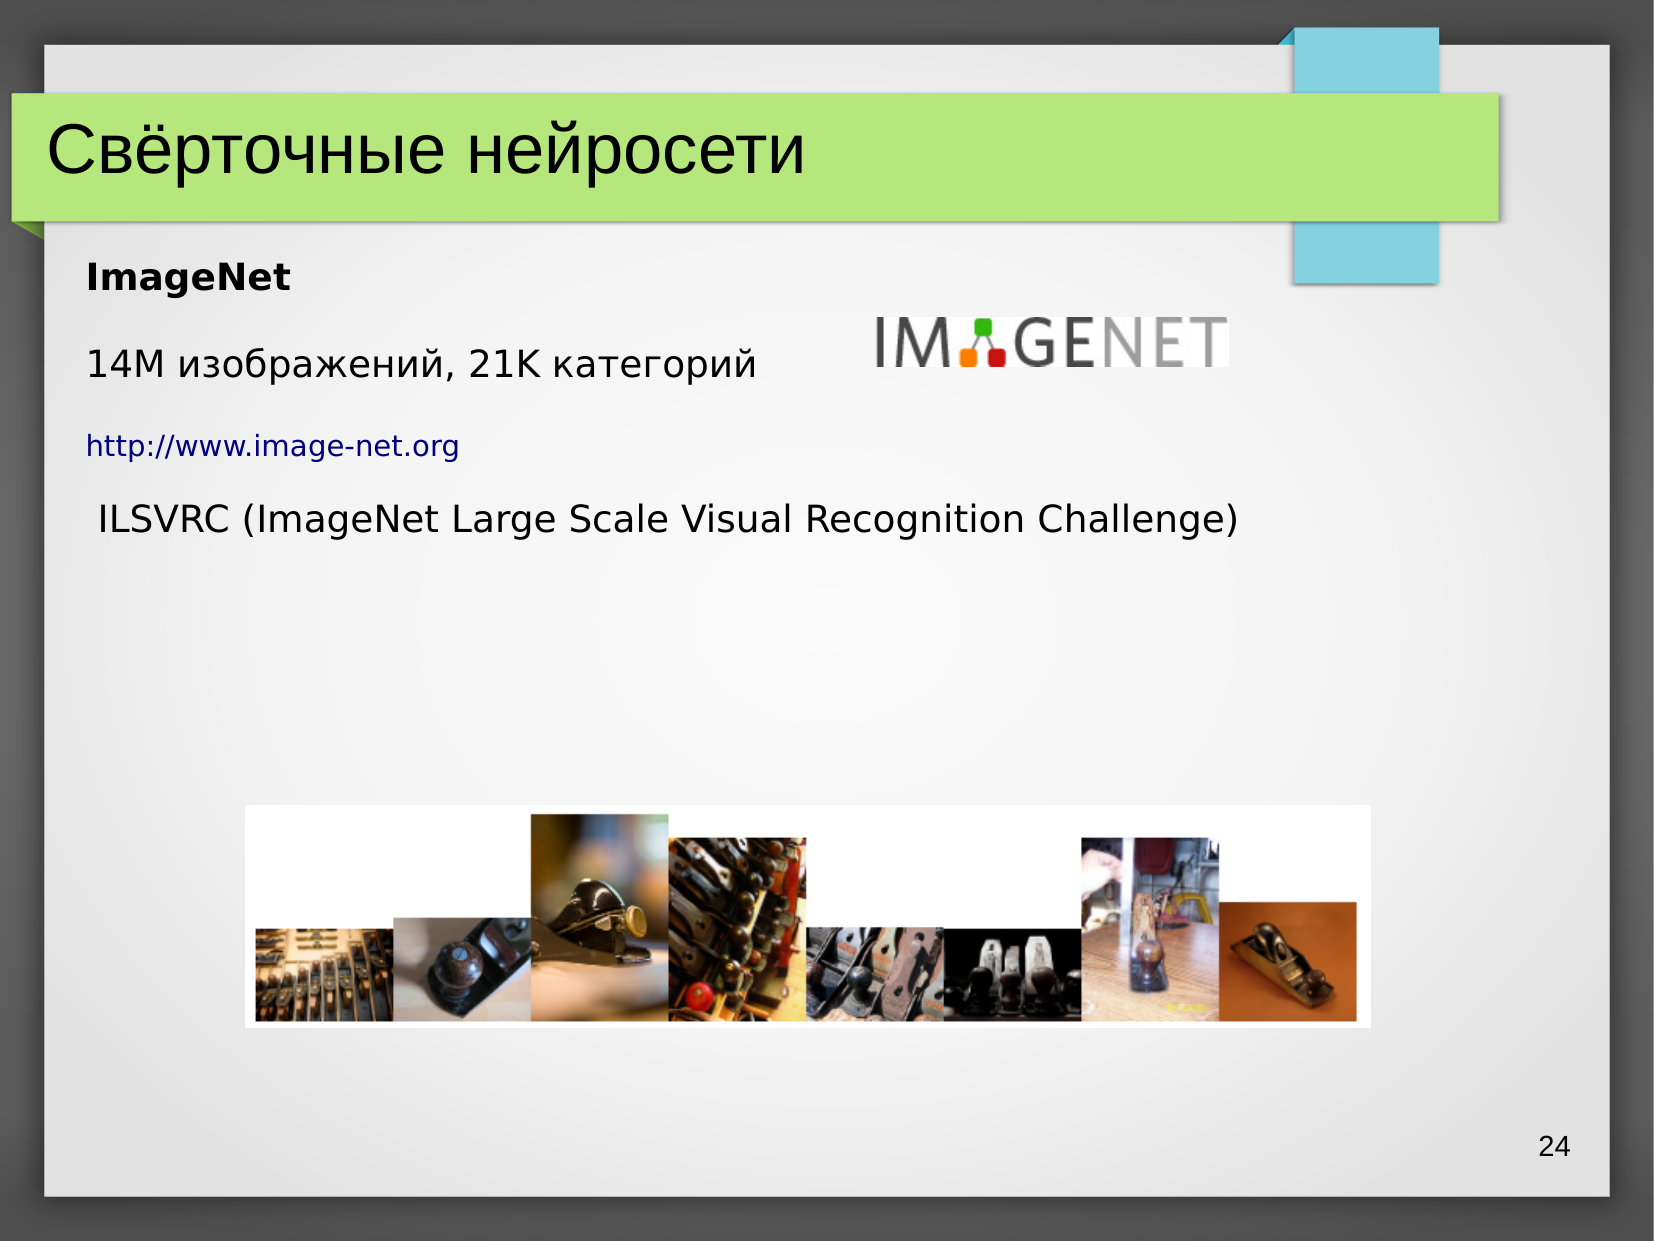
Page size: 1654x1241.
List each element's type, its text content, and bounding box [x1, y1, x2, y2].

title Свёрточные нейросети [46, 109, 1499, 190]
picture [0, 0, 1654, 1241]
text_box ImageNet 14M изображений, 21K категорий http://www.image-net.org ILSVRC (ImageNet Large Scale Visual Recognition Challenge) [70, 248, 1335, 549]
